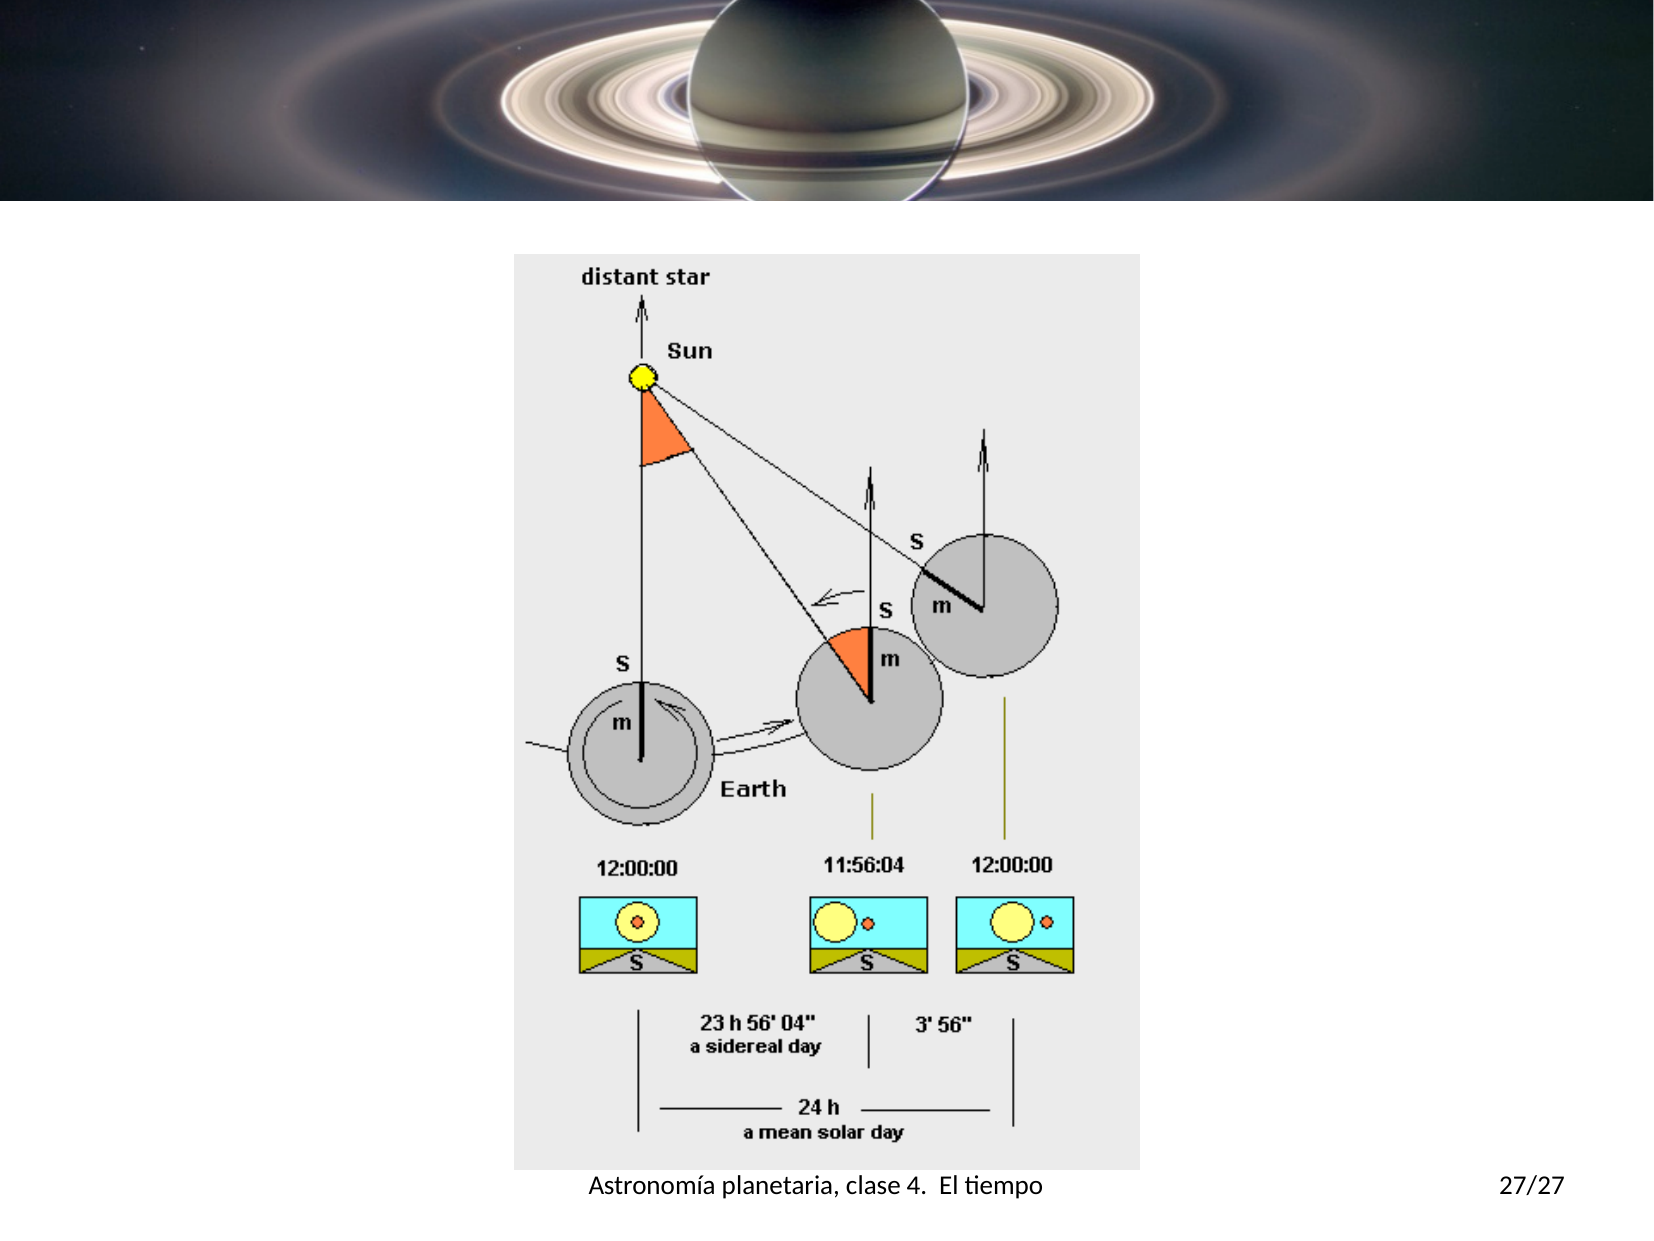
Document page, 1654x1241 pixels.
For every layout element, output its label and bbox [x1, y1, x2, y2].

picture [0, 0, 1654, 201]
picture [514, 254, 1140, 1171]
